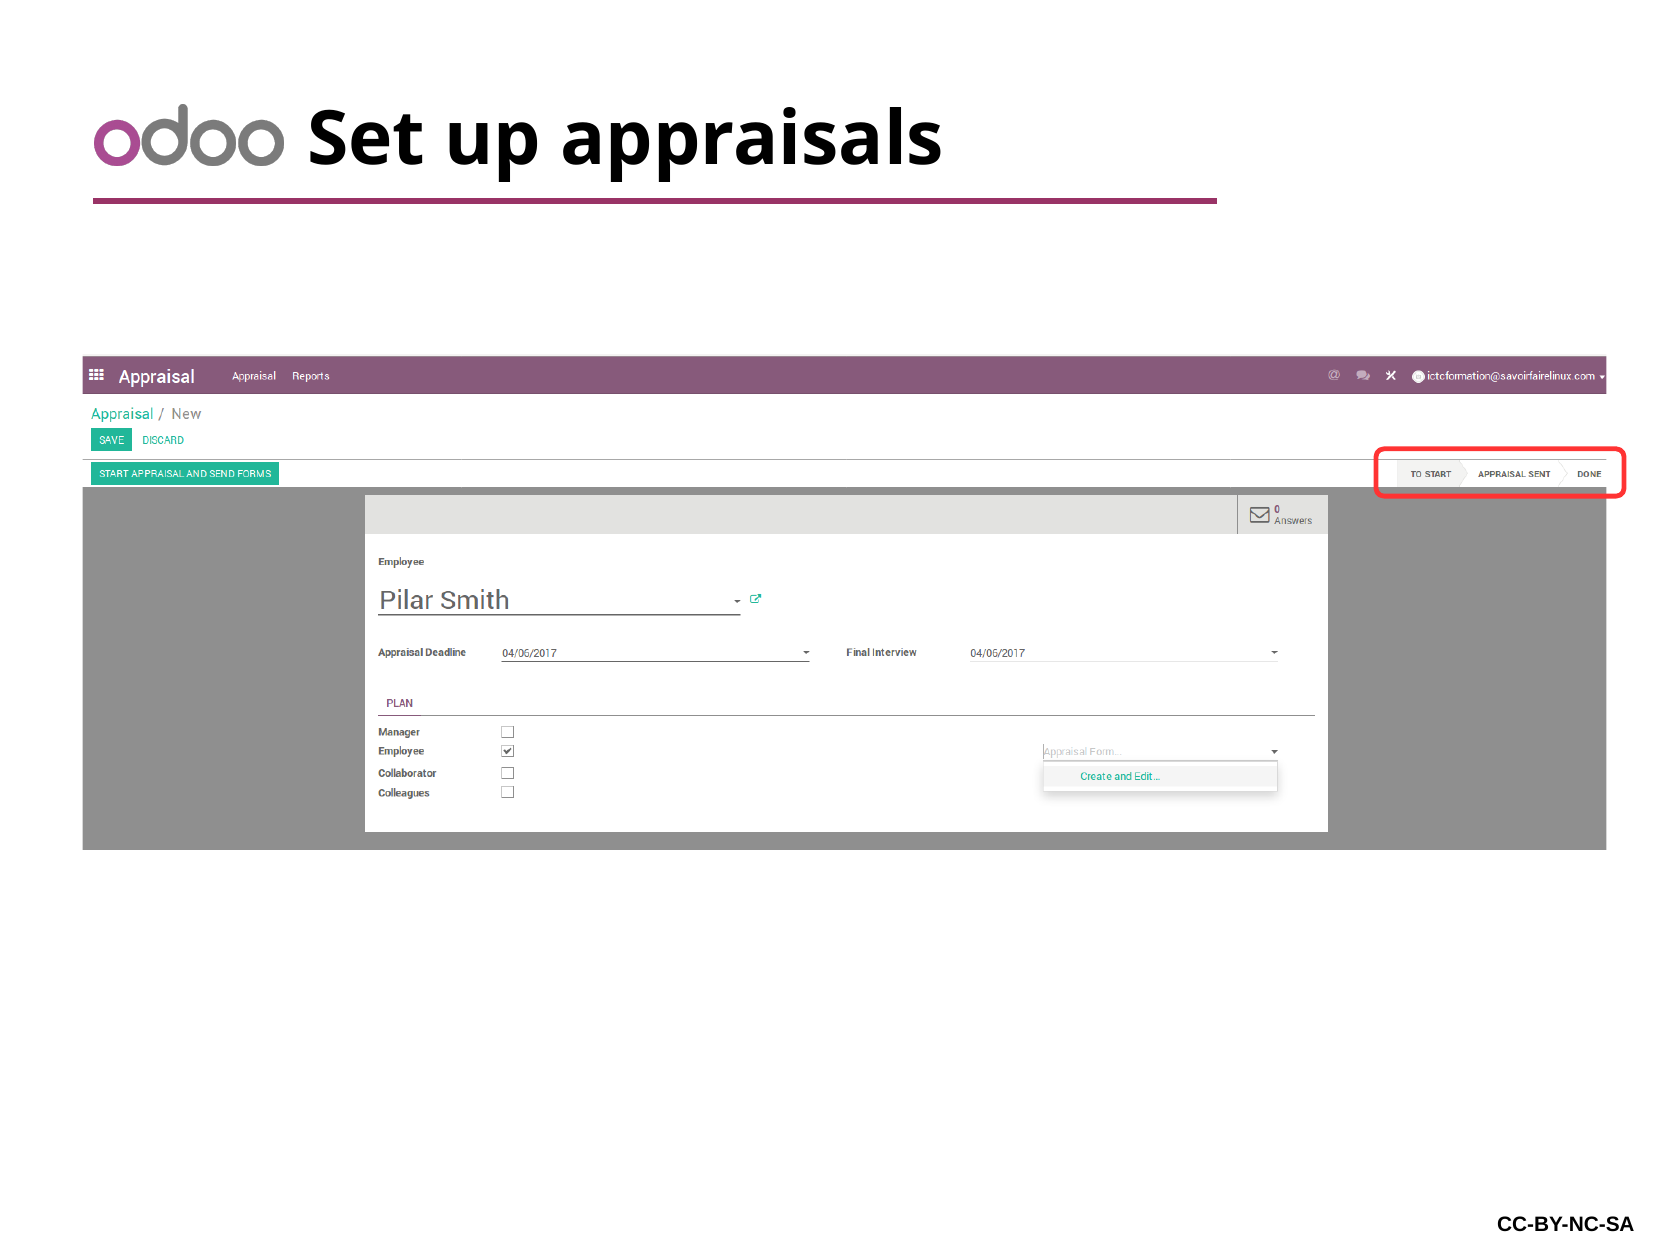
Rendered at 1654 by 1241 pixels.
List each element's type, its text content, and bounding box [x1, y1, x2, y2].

text_box [1375, 448, 1625, 497]
picture [94, 104, 284, 166]
title Set up appraisals [307, 31, 1570, 239]
picture [82, 354, 1607, 850]
text_box CC-BY-NC-SA [1482, 1204, 1654, 1241]
